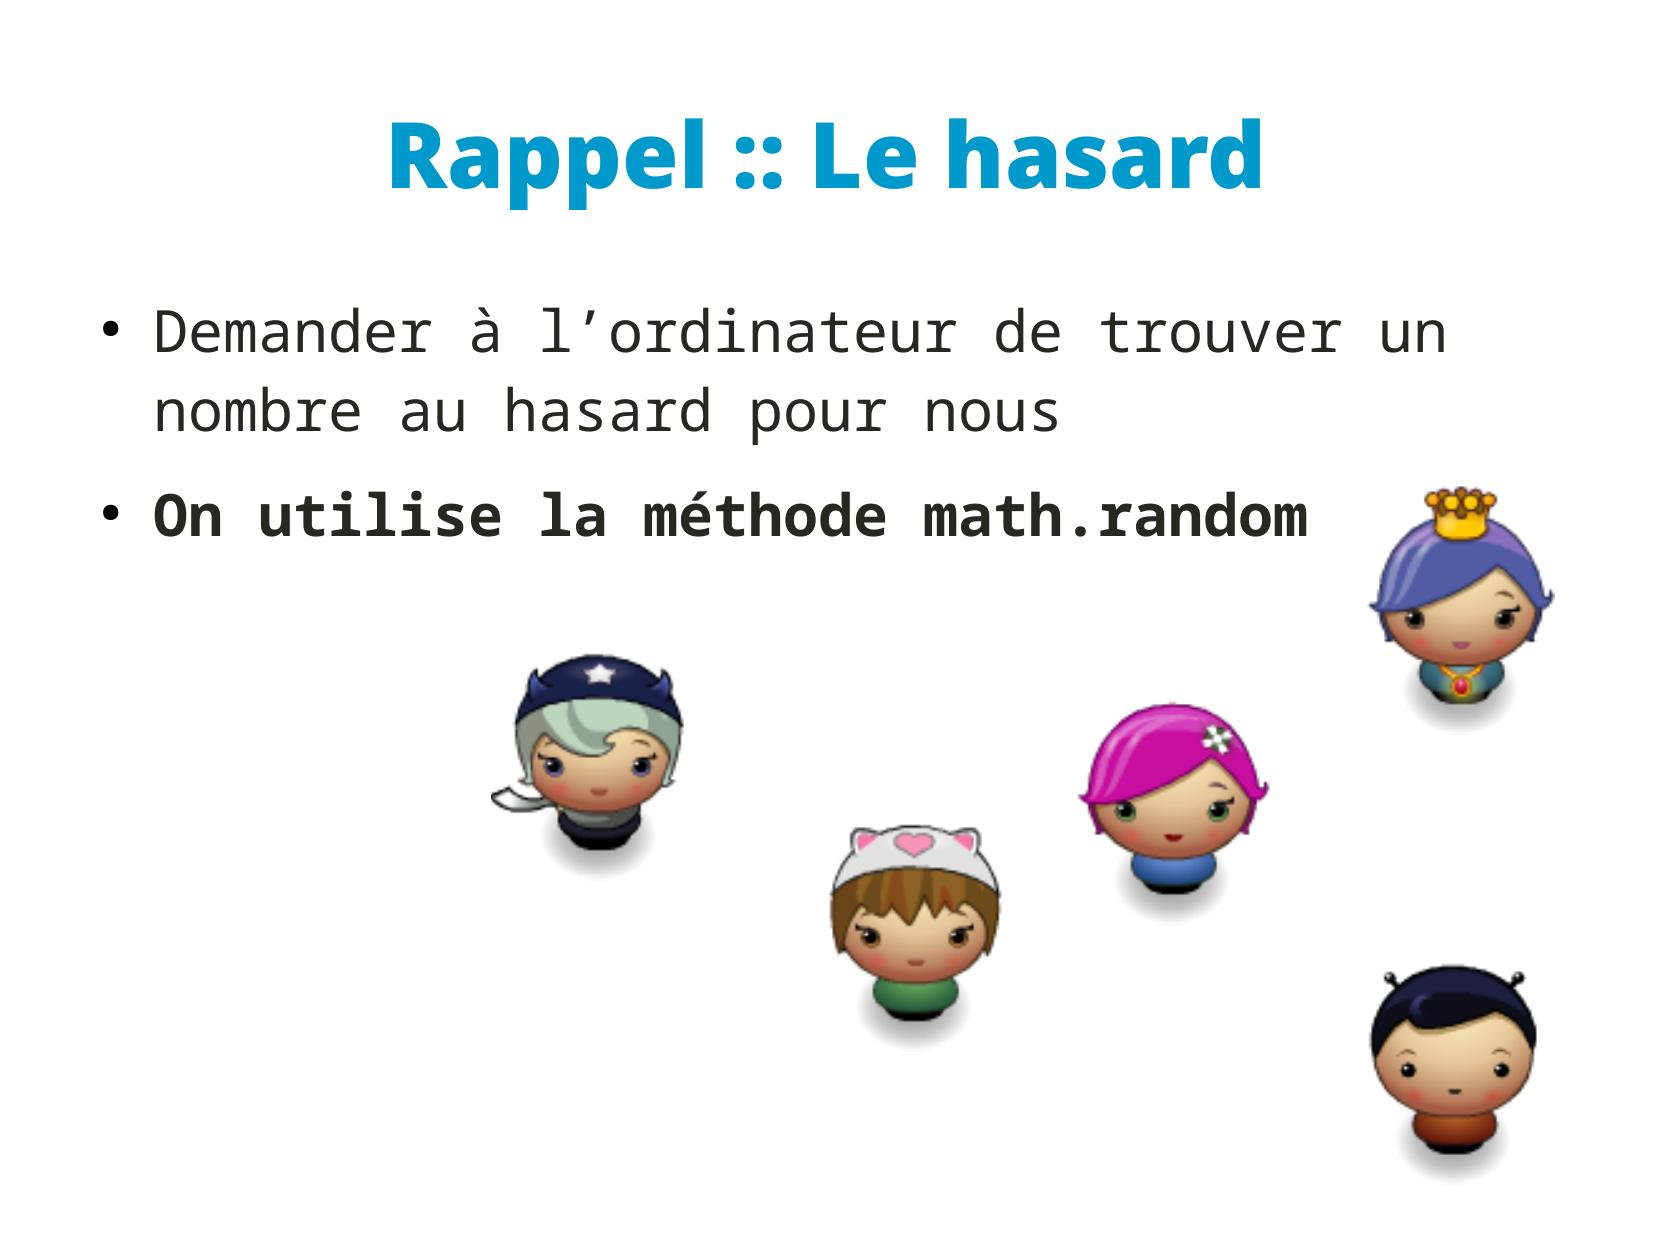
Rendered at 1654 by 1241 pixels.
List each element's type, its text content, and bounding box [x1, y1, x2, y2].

picture [1074, 673, 1275, 925]
title Rappel :: Le hasard [82, 49, 1571, 257]
picture [1363, 455, 1561, 736]
picture [826, 796, 1007, 1052]
picture [491, 625, 709, 881]
list Demander à l’ordinateur de trouver un nombre au hasard pour nous On utilise la méthode math.random [82, 290, 1571, 1010]
picture [1365, 935, 1542, 1186]
